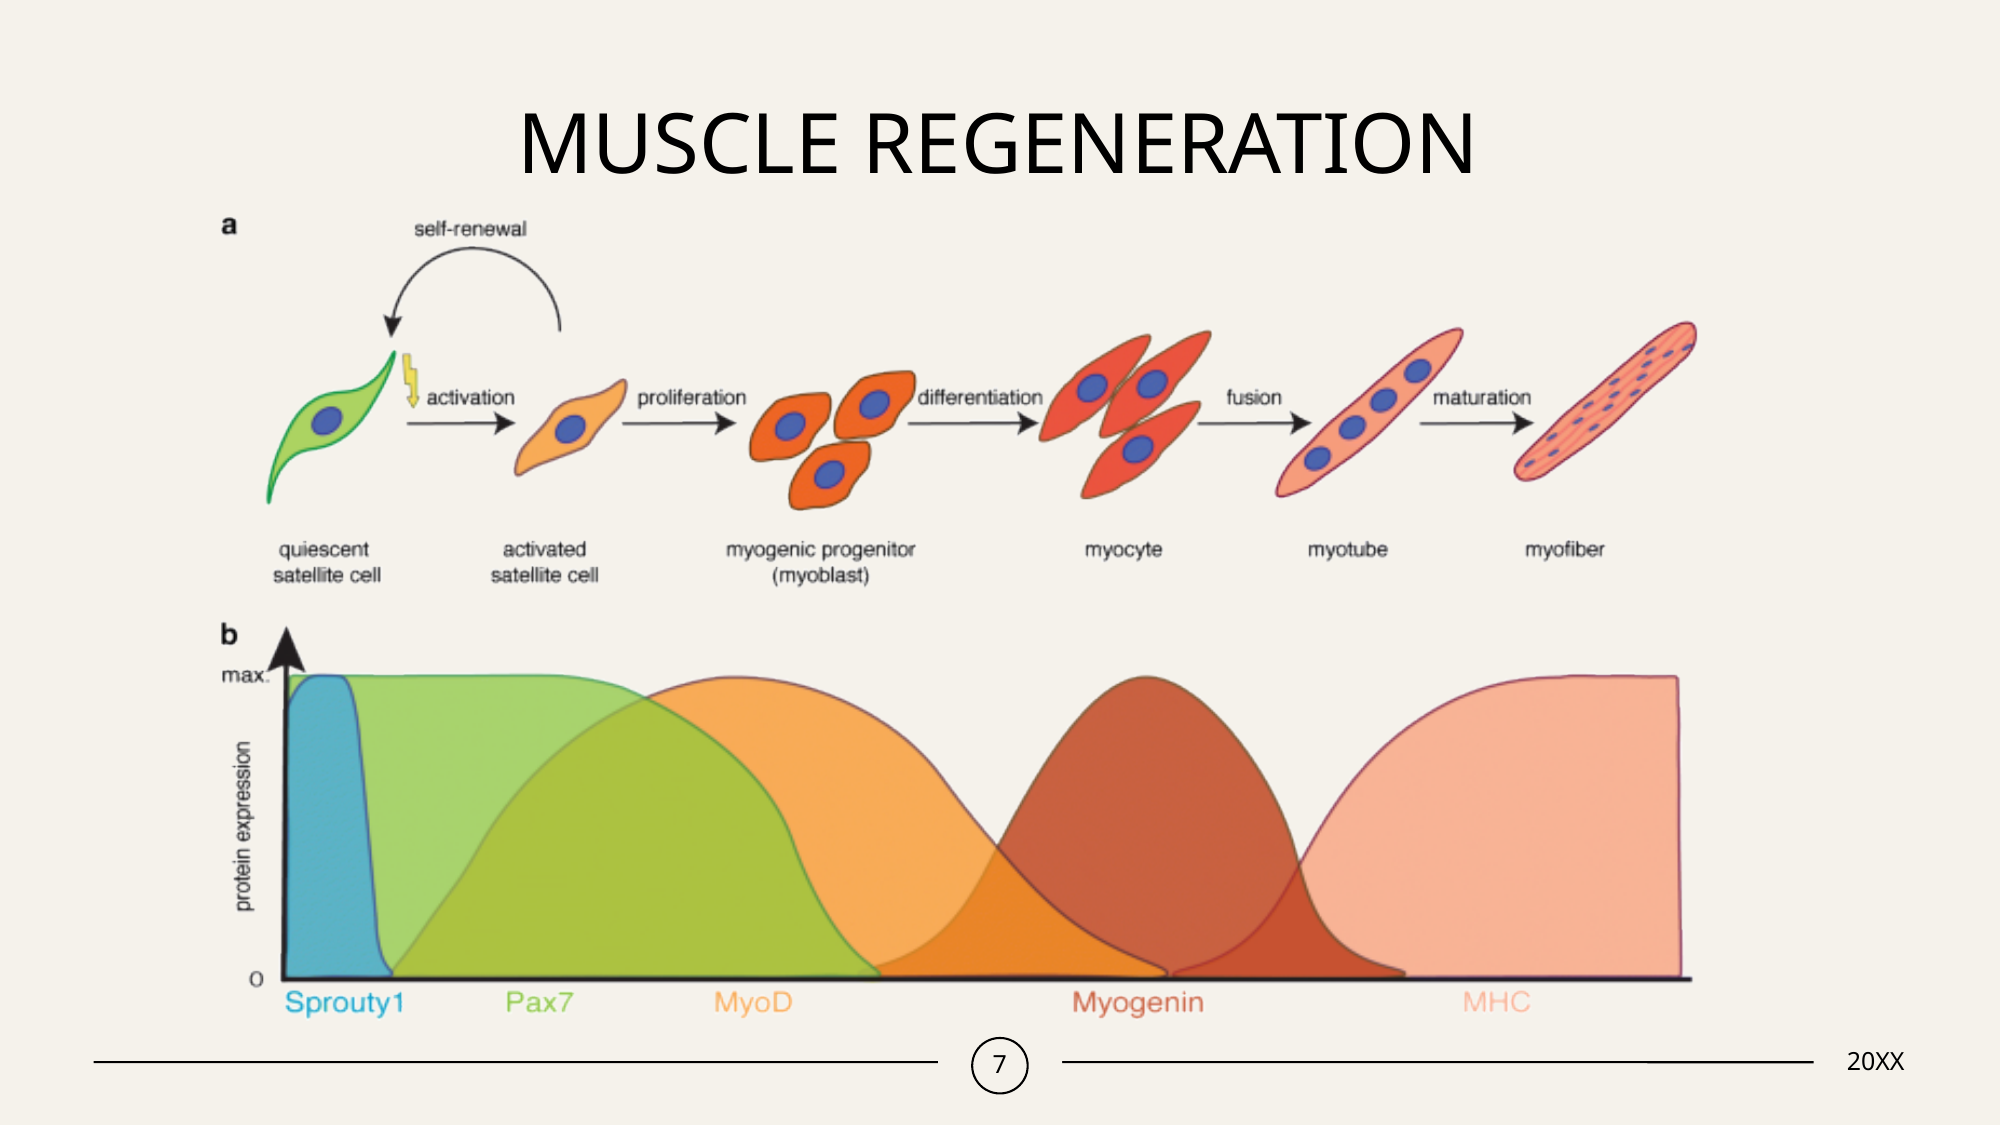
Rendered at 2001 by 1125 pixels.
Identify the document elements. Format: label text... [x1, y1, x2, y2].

picture [221, 217, 1700, 1021]
title Muscle Regeneration [96, 88, 1901, 206]
slide_number 20XX [1813, 1038, 1938, 1083]
text_box <number> [972, 1037, 1028, 1094]
